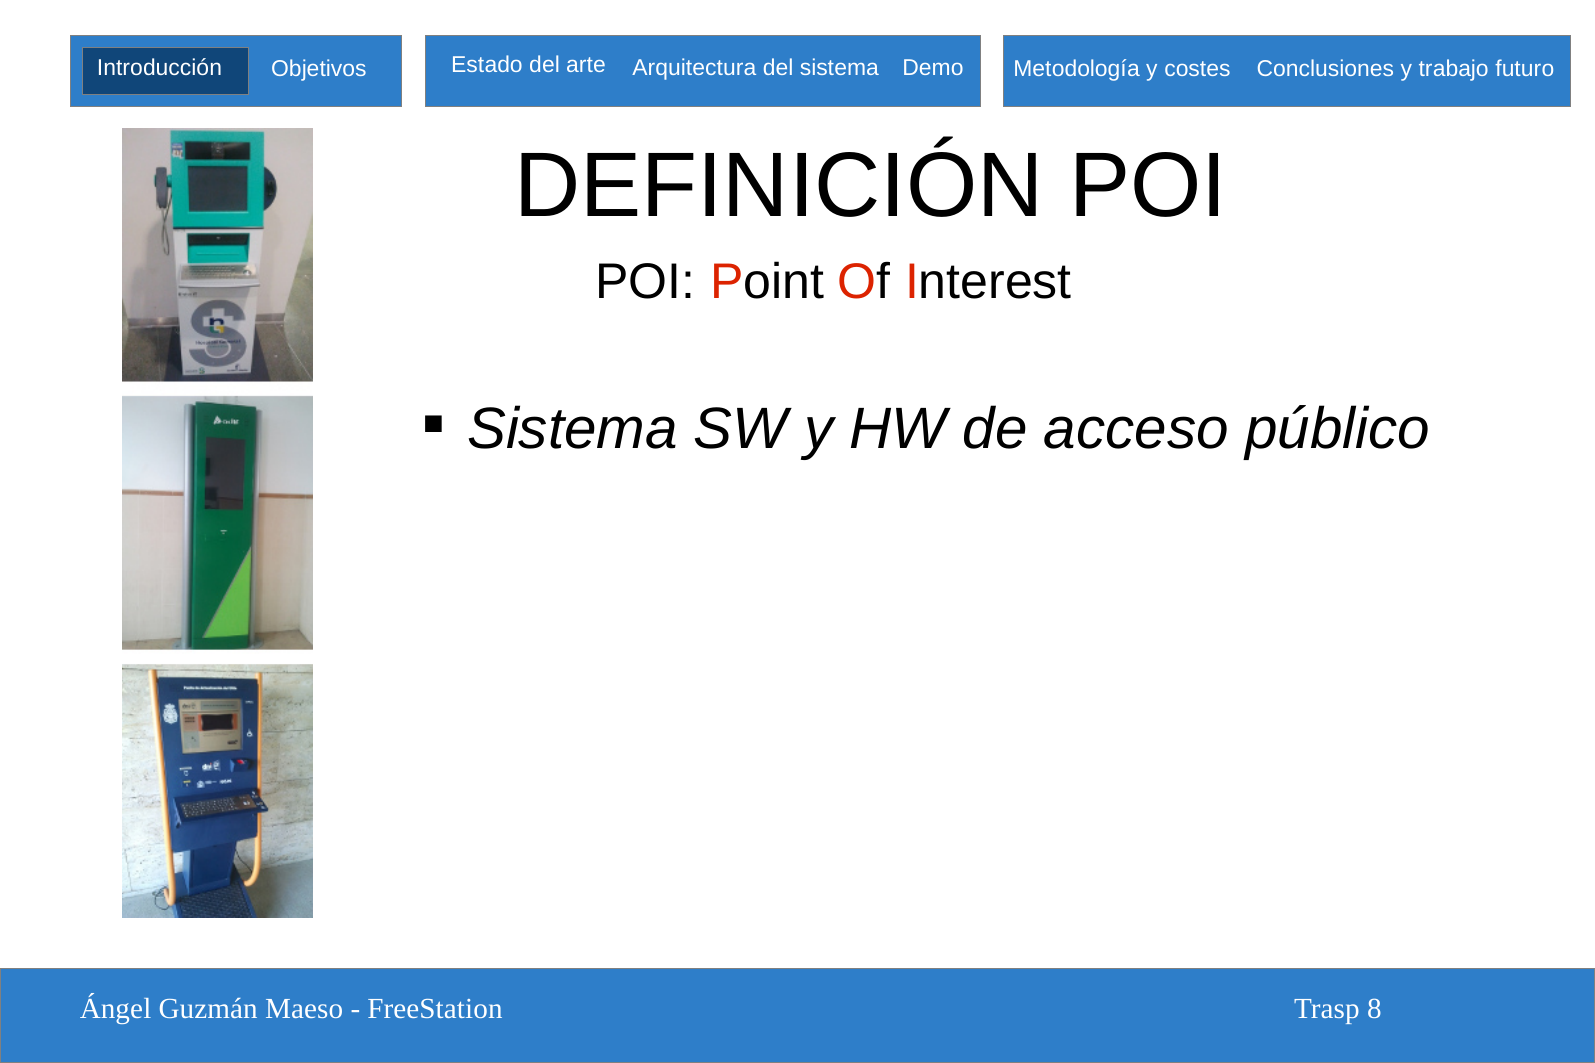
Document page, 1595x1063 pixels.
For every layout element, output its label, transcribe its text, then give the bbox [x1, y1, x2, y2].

title Conclusiones y trabajo futuro [1228, 36, 1583, 101]
text_box [1003, 101, 1571, 107]
title Objetivos [236, 36, 402, 101]
title Estado del arte [413, 41, 644, 89]
title Introducción [70, 35, 249, 100]
title Arquitectura del sistema [625, 41, 886, 94]
picture [122, 128, 313, 918]
title Metodología y costes [981, 36, 1228, 101]
text_box [425, 88, 981, 107]
text_box POI: Point Of Interest [344, 239, 1323, 323]
text_box Sistema SW y HW de acceso público [413, 387, 1512, 859]
text_box [425, 35, 981, 47]
title Demo [868, 47, 999, 88]
text_box [70, 100, 402, 107]
title DEFINICIÓN POI [313, 128, 1589, 240]
